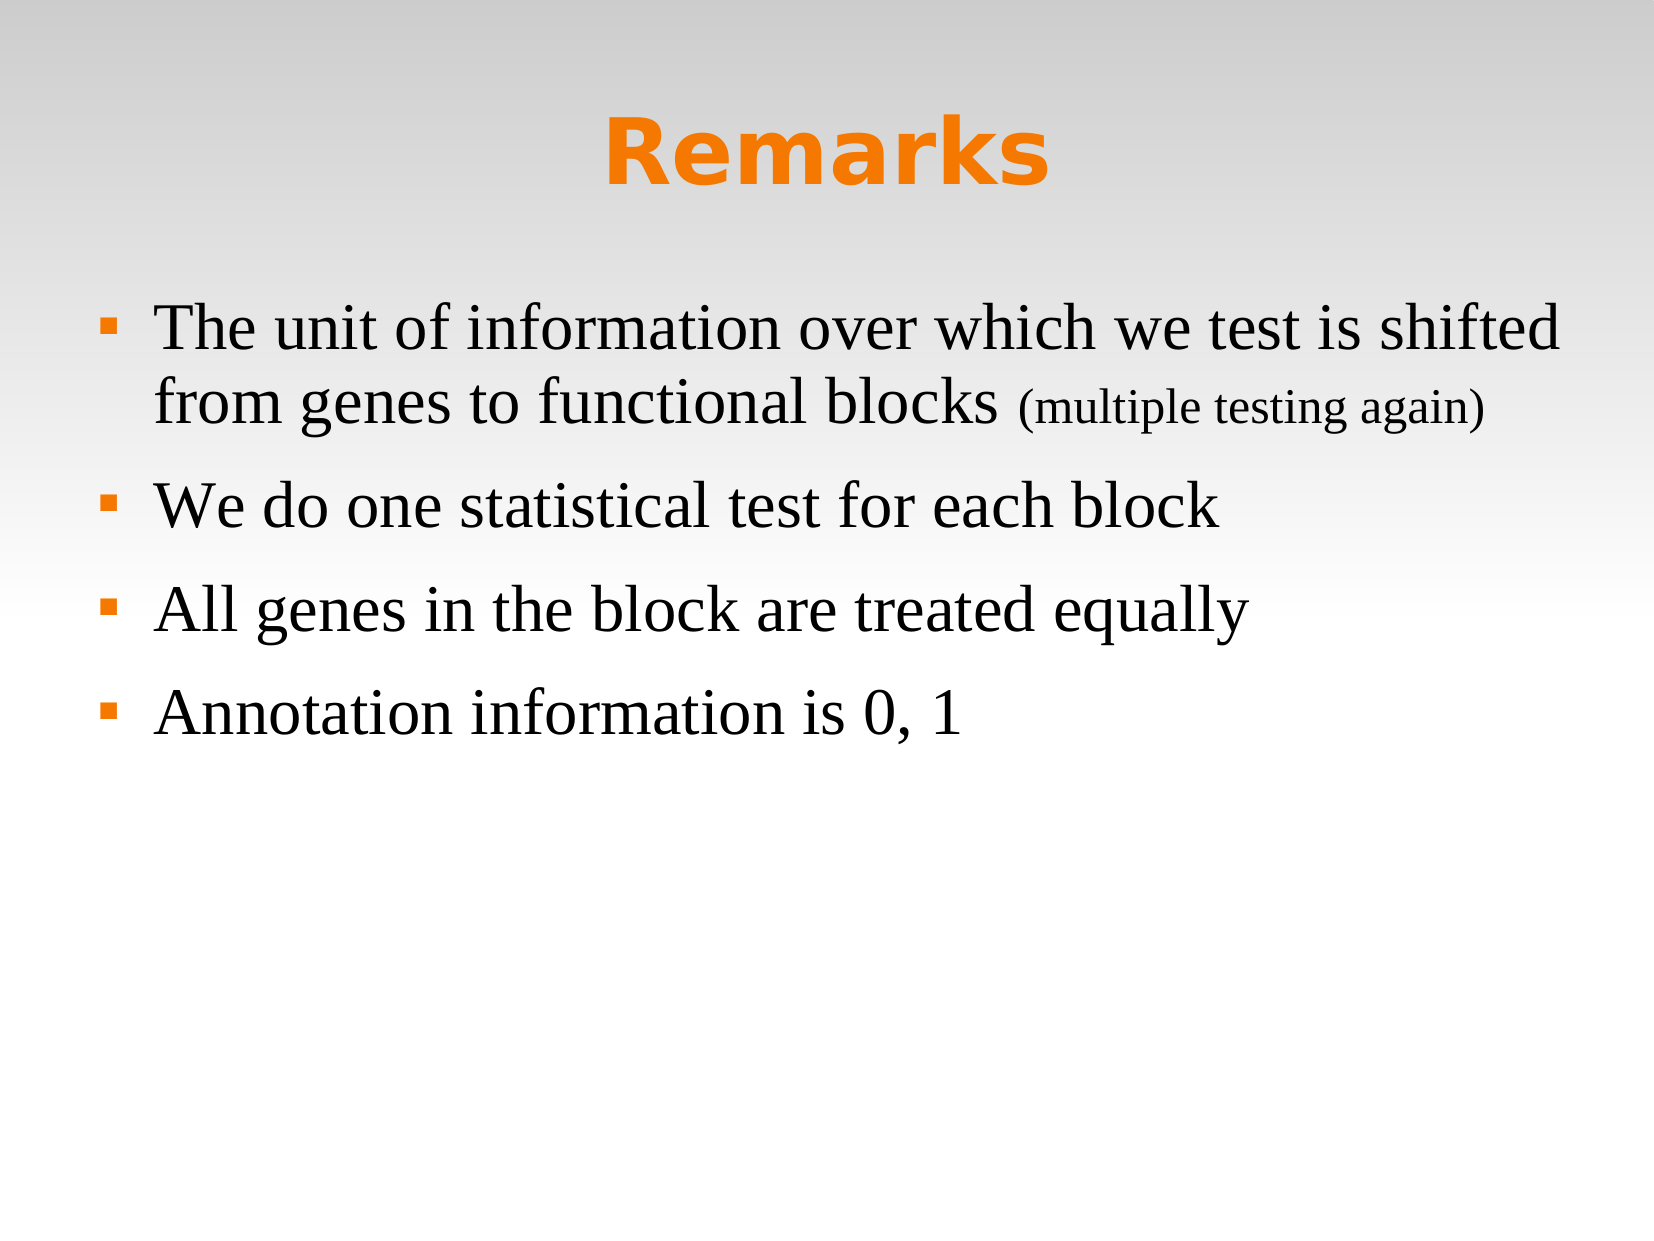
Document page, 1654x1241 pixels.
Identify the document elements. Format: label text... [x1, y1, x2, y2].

list The unit of information over which we test is shifted from genes to functional blocks (multiple testing again) We do one statistical test for each block All genes in the block are treated equally Annotation information is 0, 1 [82, 290, 1571, 1094]
title Remarks [82, 49, 1571, 257]
